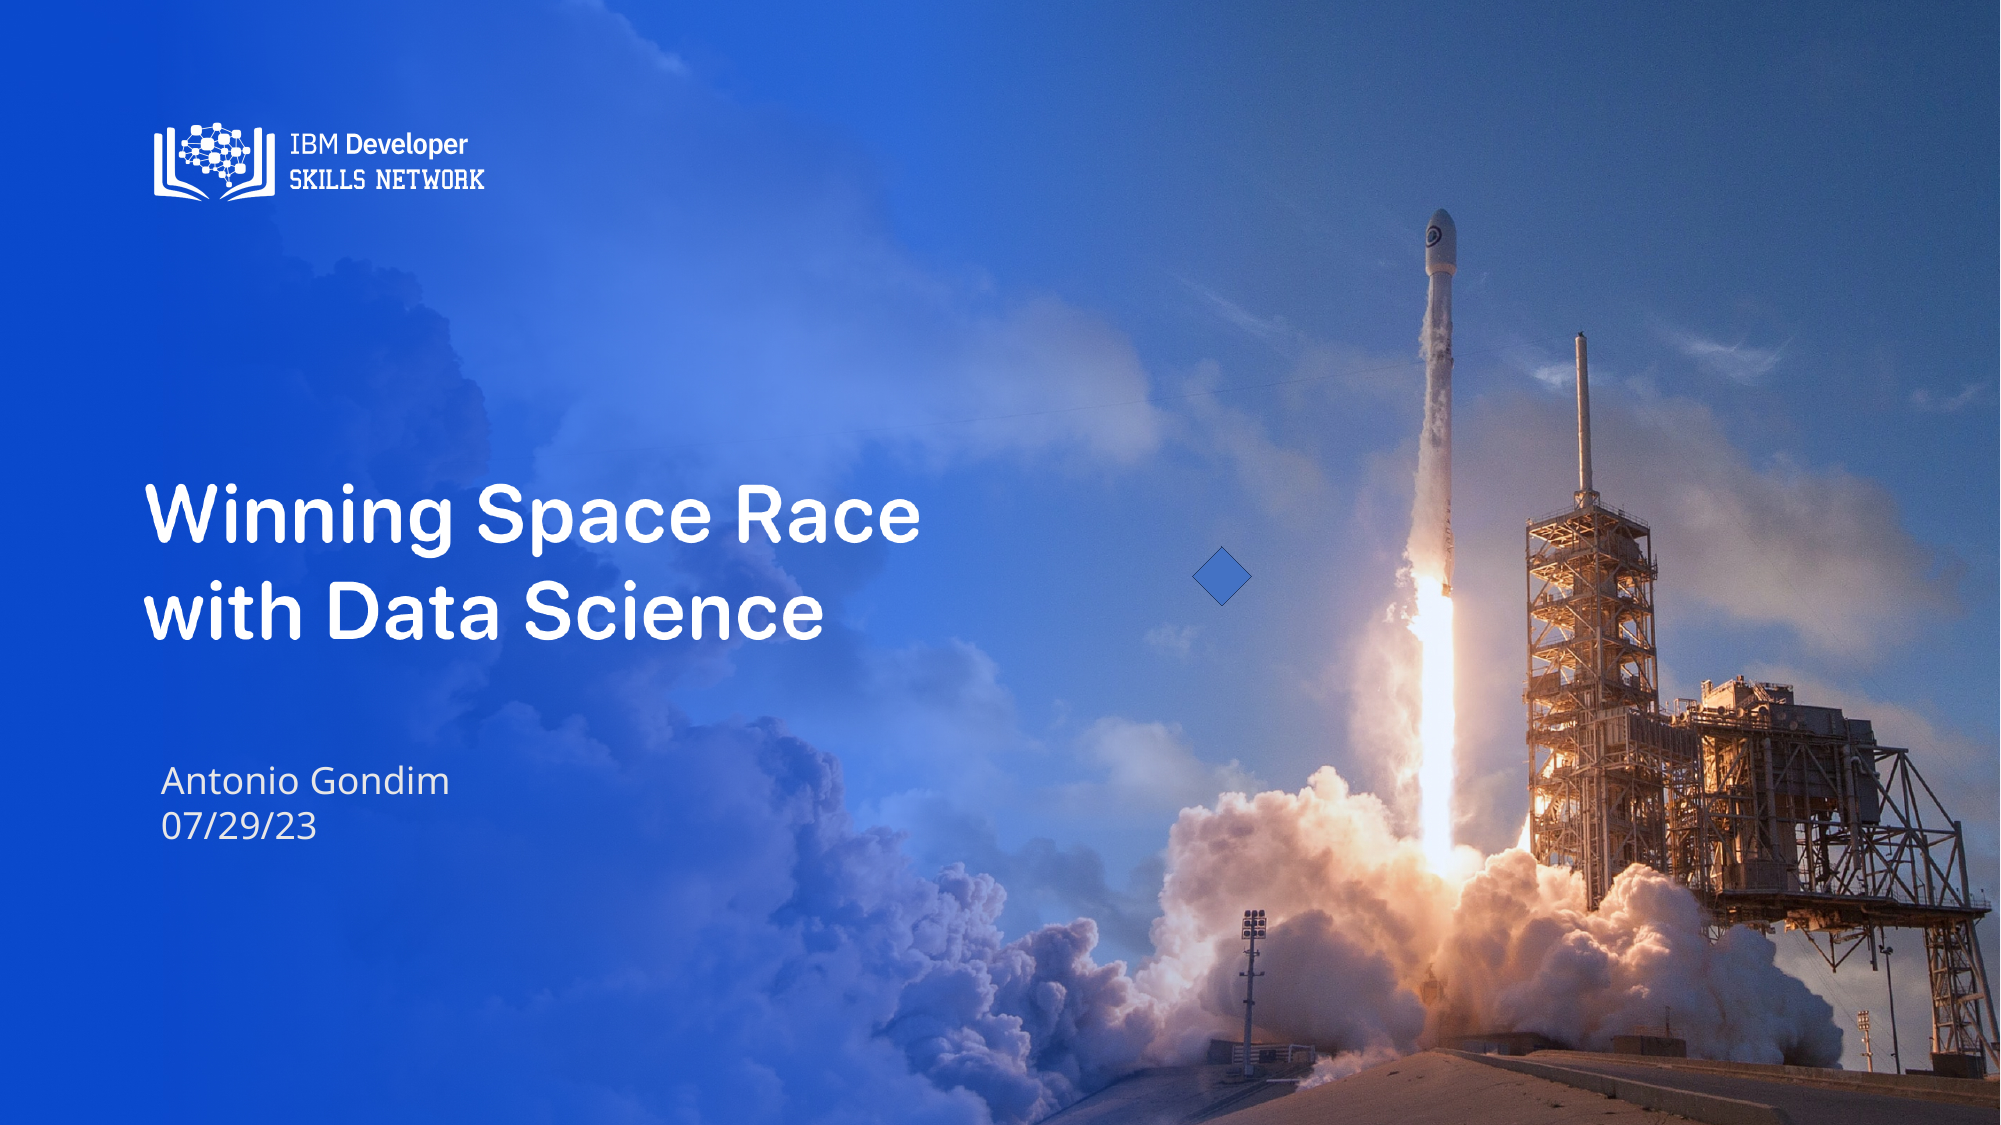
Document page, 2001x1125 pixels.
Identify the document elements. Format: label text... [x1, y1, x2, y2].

picture [0, 0, 2001, 1125]
text_box [1192, 546, 1252, 606]
text_box Antonio Gondim 07/29/23 [145, 749, 559, 855]
